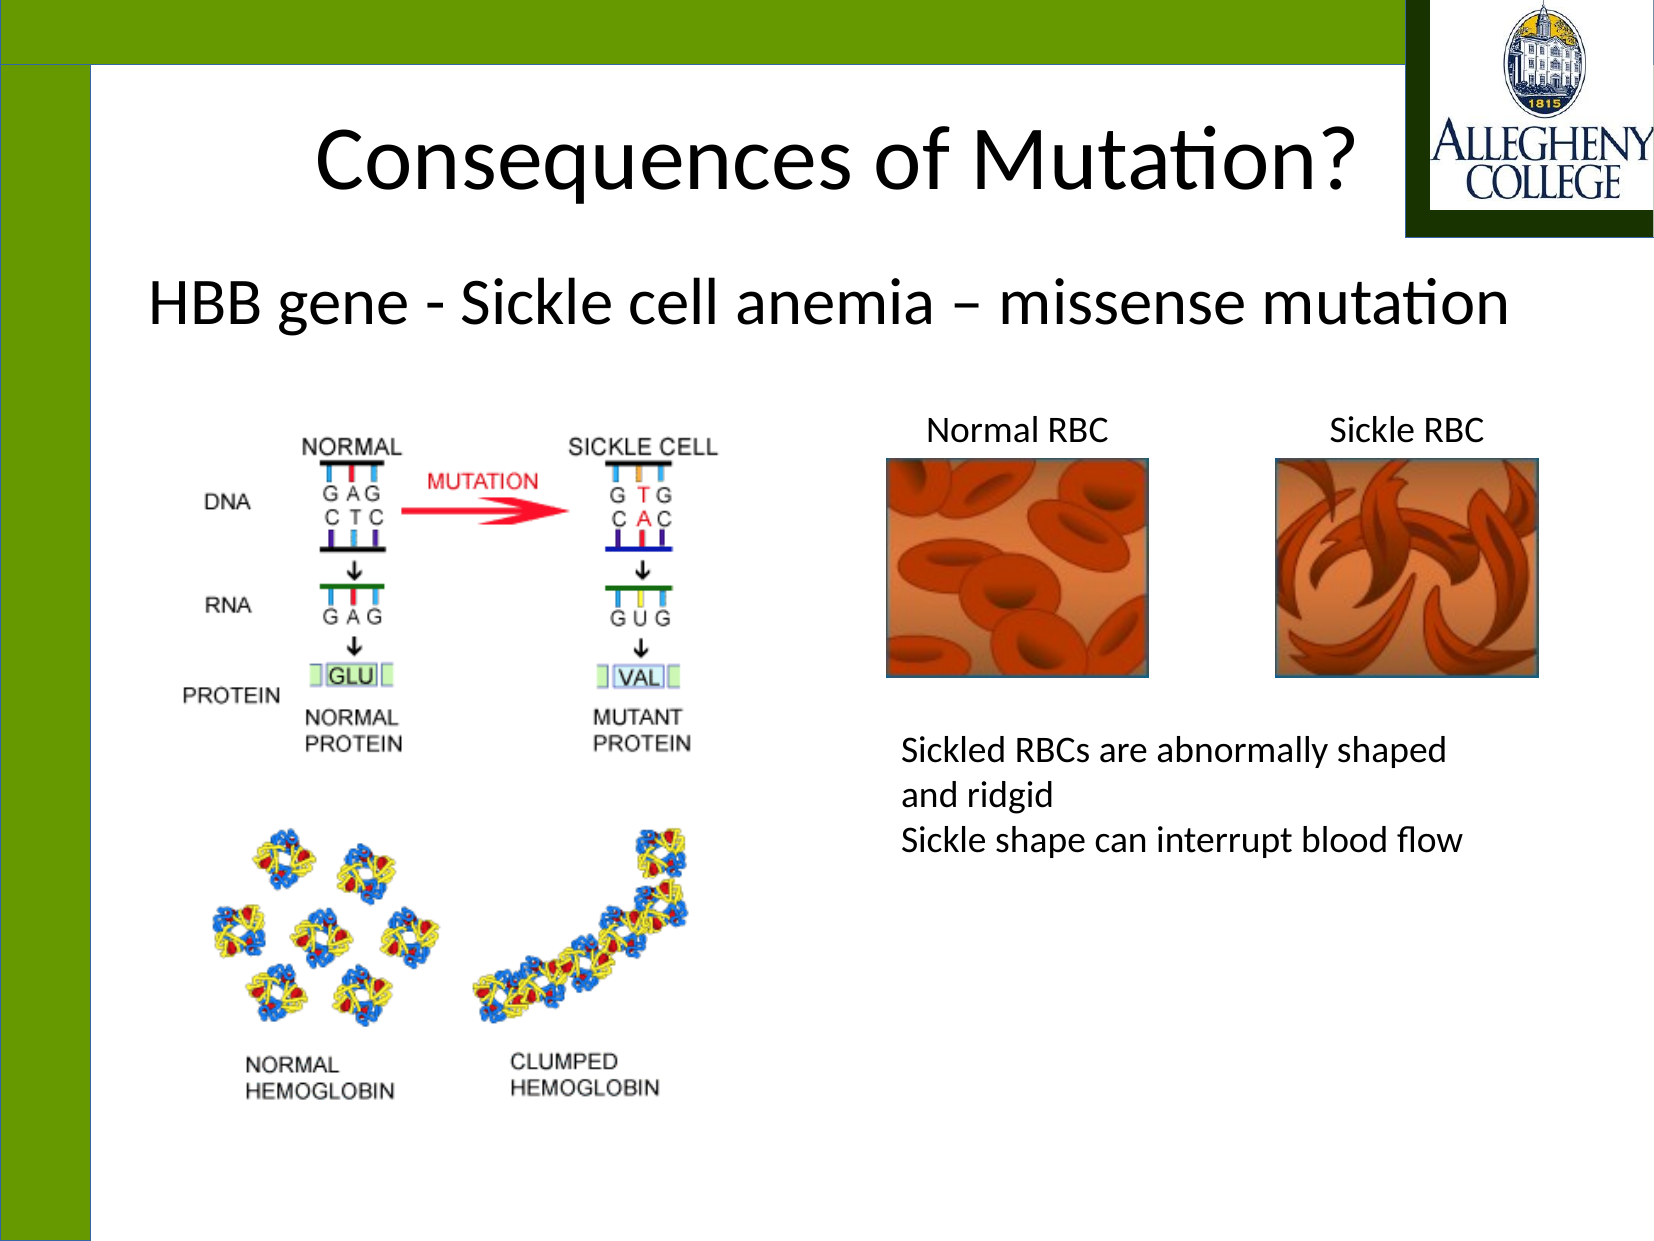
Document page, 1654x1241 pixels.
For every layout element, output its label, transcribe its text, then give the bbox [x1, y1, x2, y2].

picture [1430, 0, 1654, 210]
text_box HBB gene - Sickle cell anemia – missense mutation [91, 250, 1572, 346]
picture [91, 379, 1149, 1122]
text_box [0, 0, 1654, 1241]
text_box Normal RBC [886, 398, 1149, 458]
picture [1275, 458, 1539, 678]
text_box Sickled RBCs are abnormally shaped and ridgid Sickle shape can interrupt blood flow [886, 717, 1514, 868]
title Consequences of Mutation? [163, 65, 1514, 247]
text_box Sickle RBC [1275, 398, 1539, 458]
